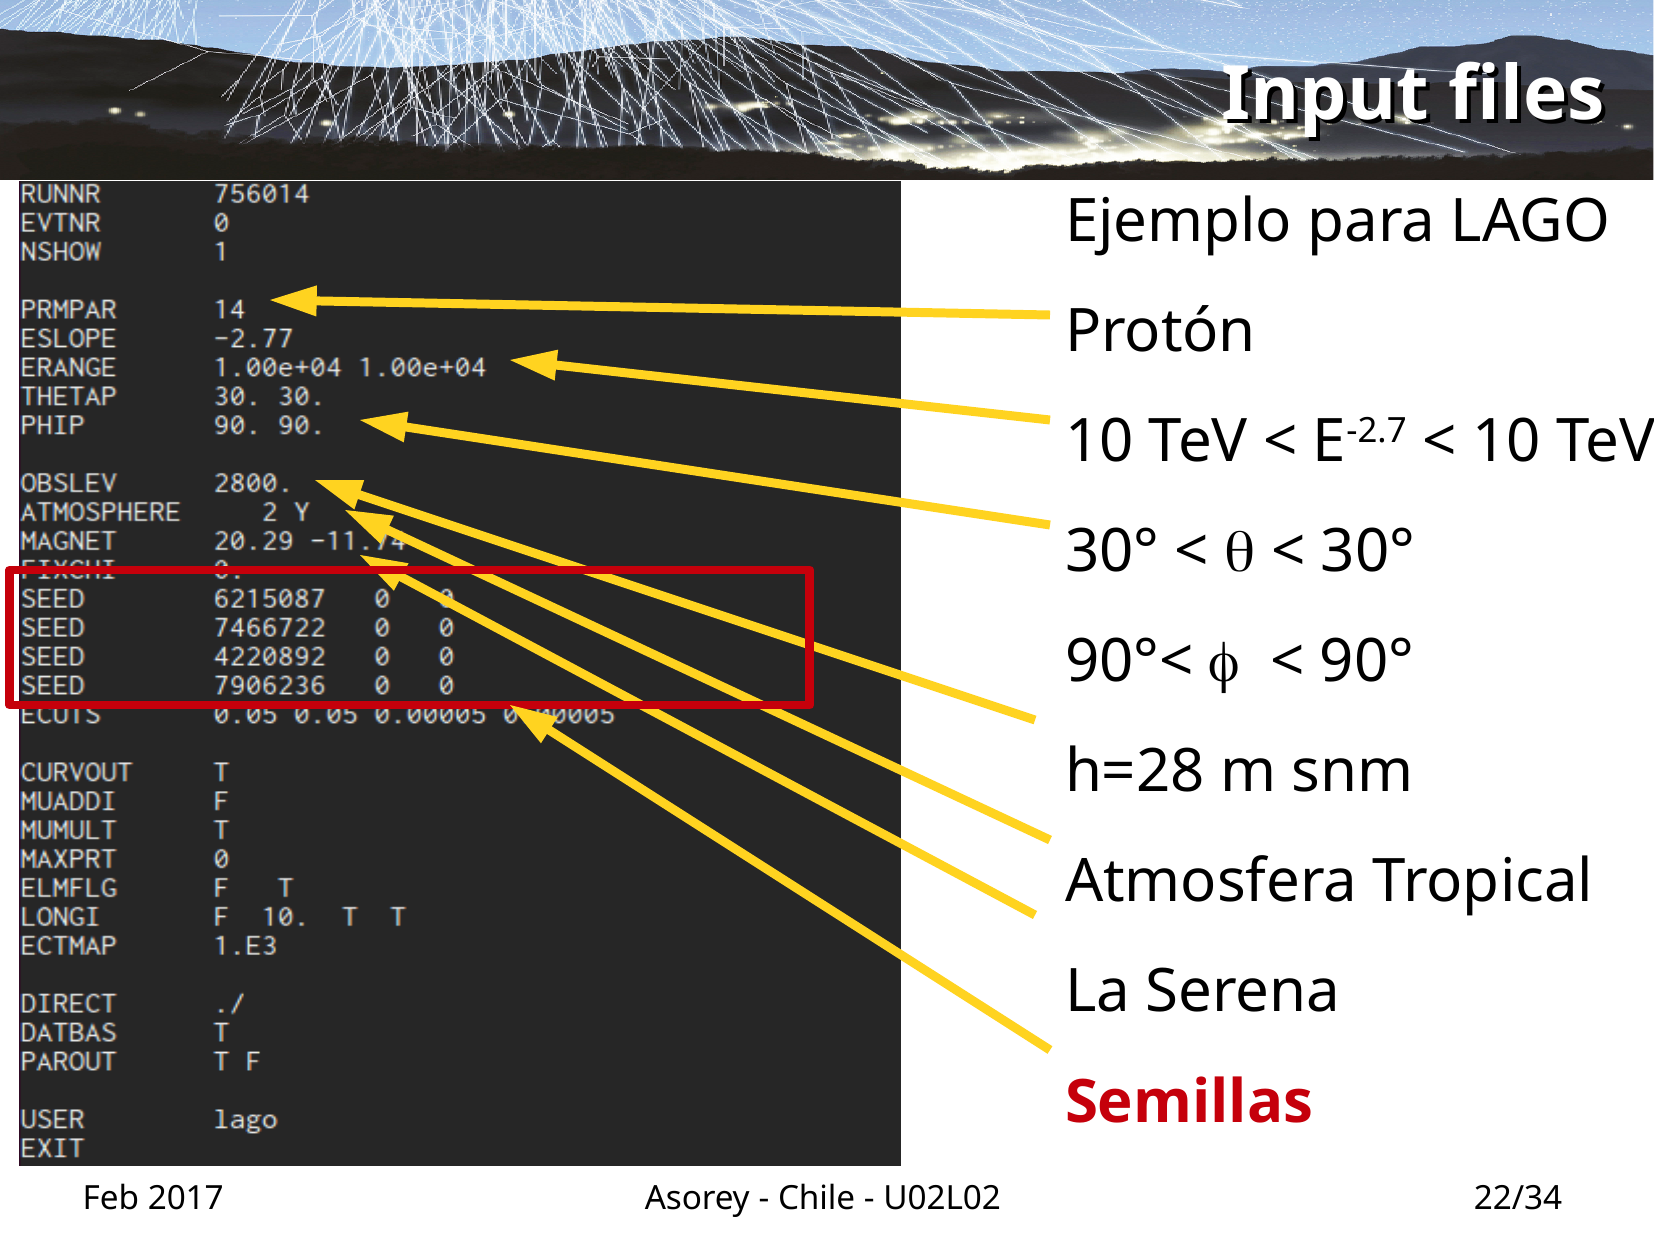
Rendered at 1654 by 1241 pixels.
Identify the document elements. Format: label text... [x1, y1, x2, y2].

picture [661, 709, 901, 837]
picture [354, 500, 555, 566]
picture [530, 709, 901, 948]
picture [408, 574, 740, 701]
title Input files [45, 15, 1606, 166]
picture [783, 652, 901, 764]
picture [615, 574, 805, 638]
list Ejemplo para LAGO Protón 10 TeV < E-2.7 < 10 TeV 30° < q < 30° 90°< f < 90° h=28 m snm Atmosfera Tropical La Serena Semillas [1065, 177, 1654, 1141]
picture [0, 0, 1654, 180]
picture [19, 181, 901, 670]
picture [495, 574, 805, 701]
picture [19, 574, 622, 701]
picture [19, 709, 901, 1166]
